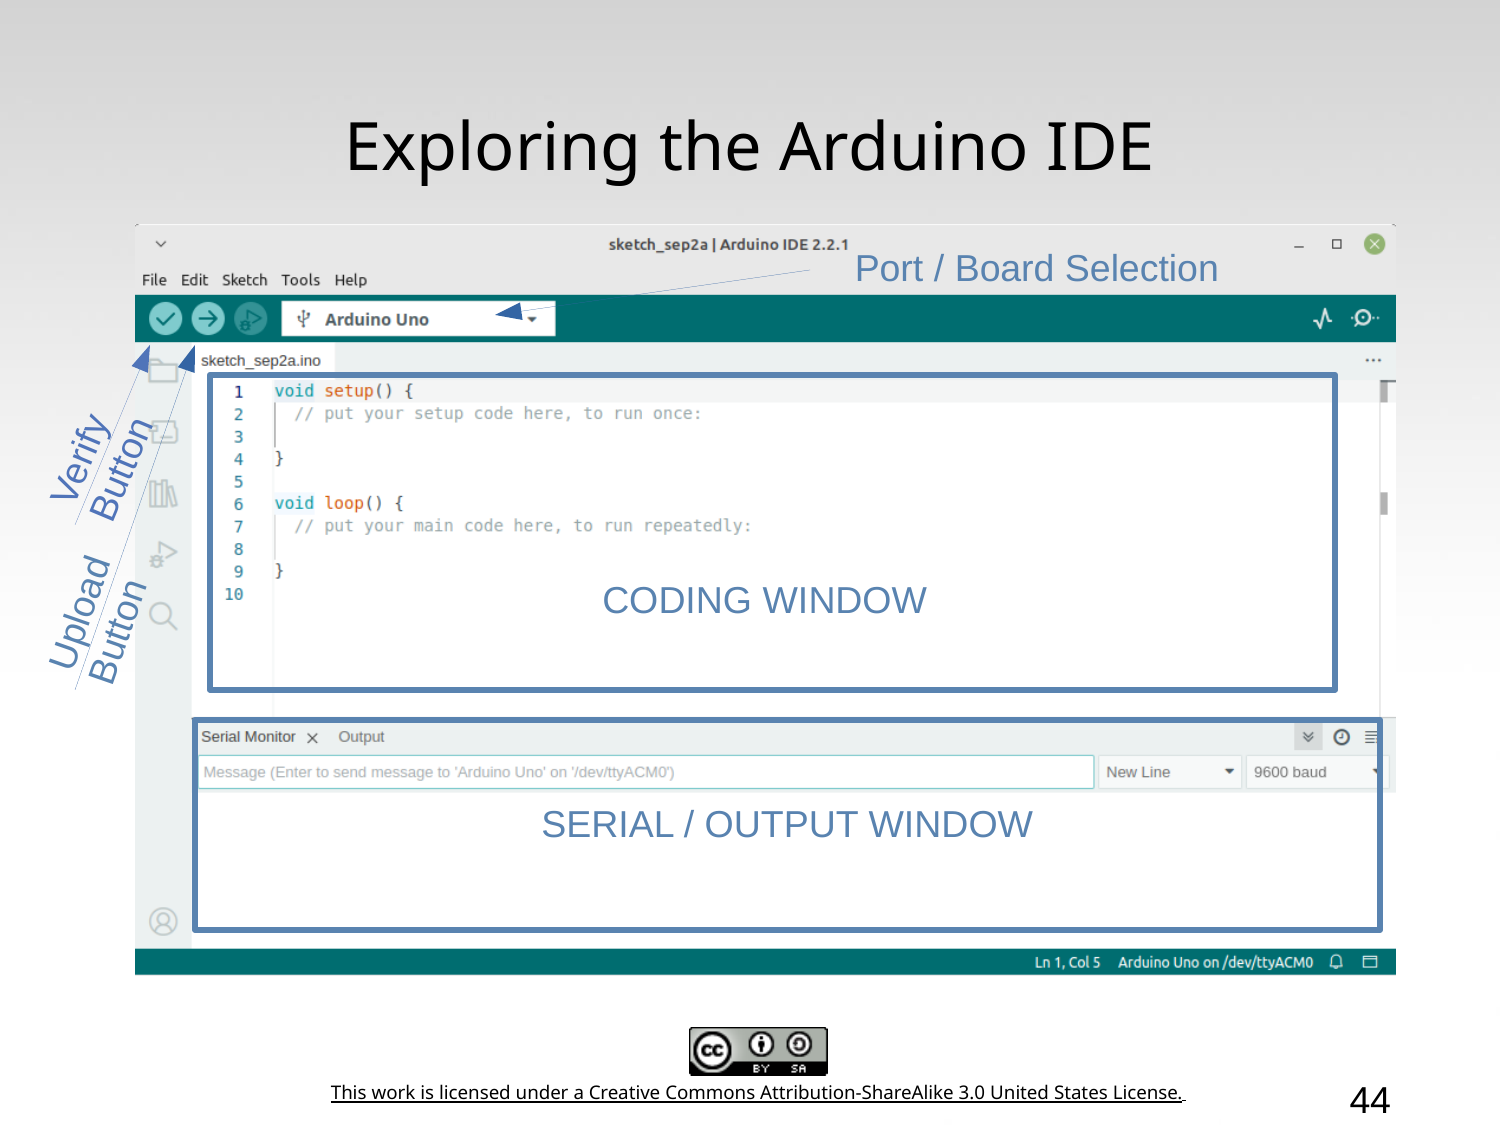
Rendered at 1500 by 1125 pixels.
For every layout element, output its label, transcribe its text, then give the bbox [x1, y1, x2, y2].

picture [0, 0, 1500, 1125]
text_box Port / Board Selection [840, 239, 1261, 316]
text_box SERIAL / OUTPUT WINDOW [195, 719, 1381, 930]
title Exploring the Arduino IDE [112, 49, 1388, 238]
